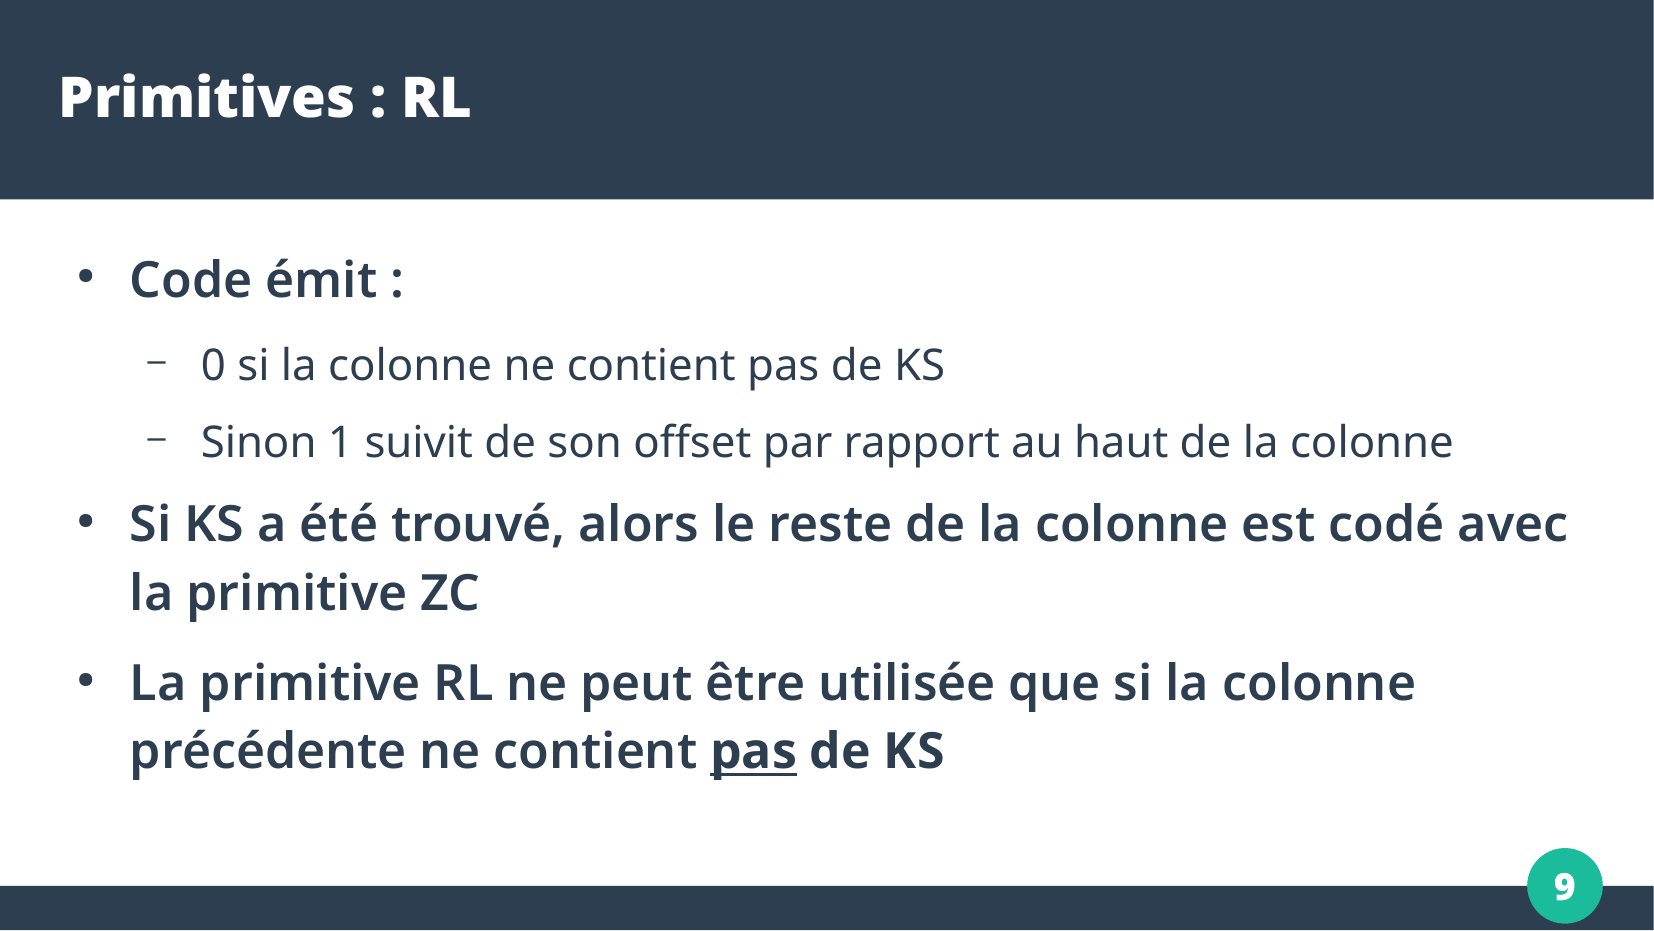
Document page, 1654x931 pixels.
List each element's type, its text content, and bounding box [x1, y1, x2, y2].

list Code émit : 0 si la colonne ne contient pas de KS Sinon 1 suivit de son offset par rapport au haut de la colonne Si KS a été trouvé, alors le reste de la colonne est codé avec la primitive ZC La primitive RL ne peut être utilisée que si la colonne précédente ne contient pas de KS [59, 243, 1595, 864]
title Primitives : RL [59, 37, 1595, 155]
